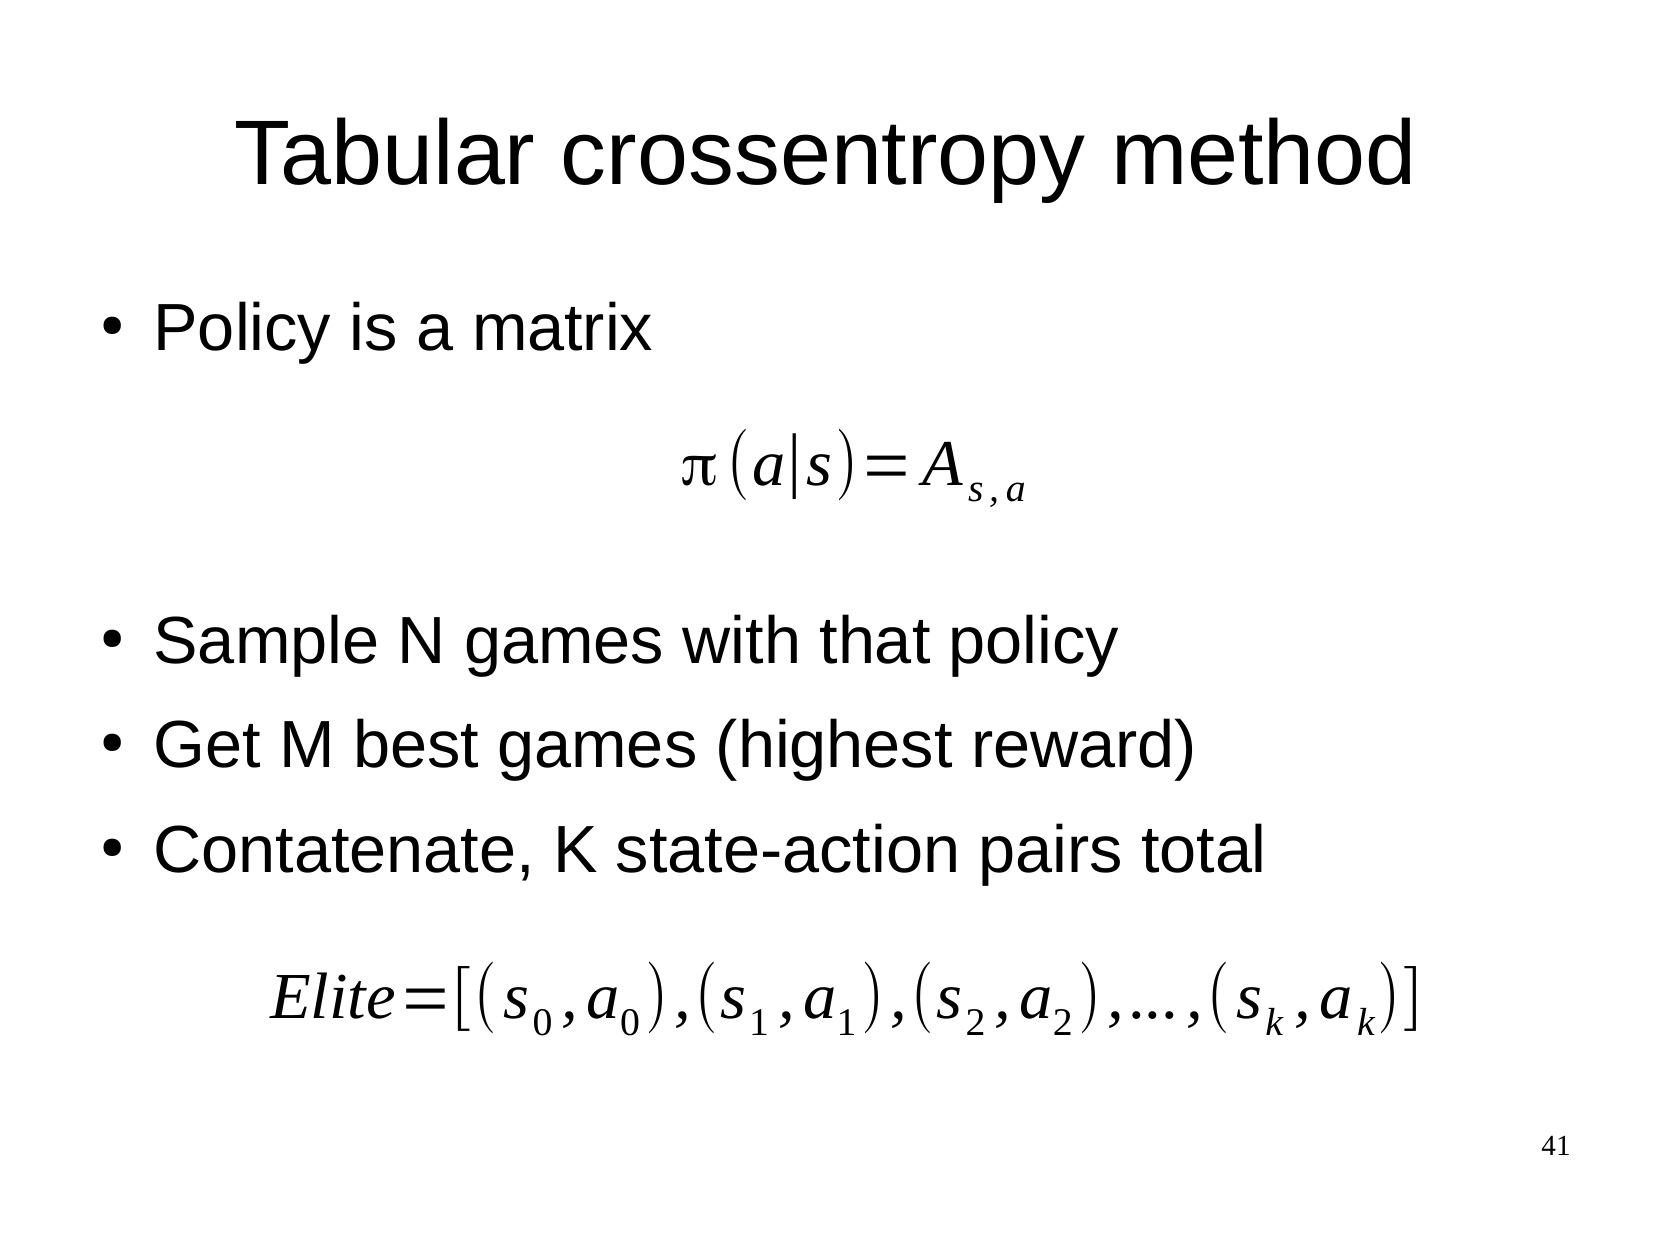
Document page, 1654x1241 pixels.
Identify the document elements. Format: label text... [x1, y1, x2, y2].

chart [249, 957, 1439, 1042]
chart [664, 423, 1041, 509]
list Policy is a matrix Sample N games with that policy Get M best games (highest reward) Contatenate, K state-action pairs total [82, 290, 1571, 1010]
title Tabular crossentropy method [82, 49, 1571, 257]
